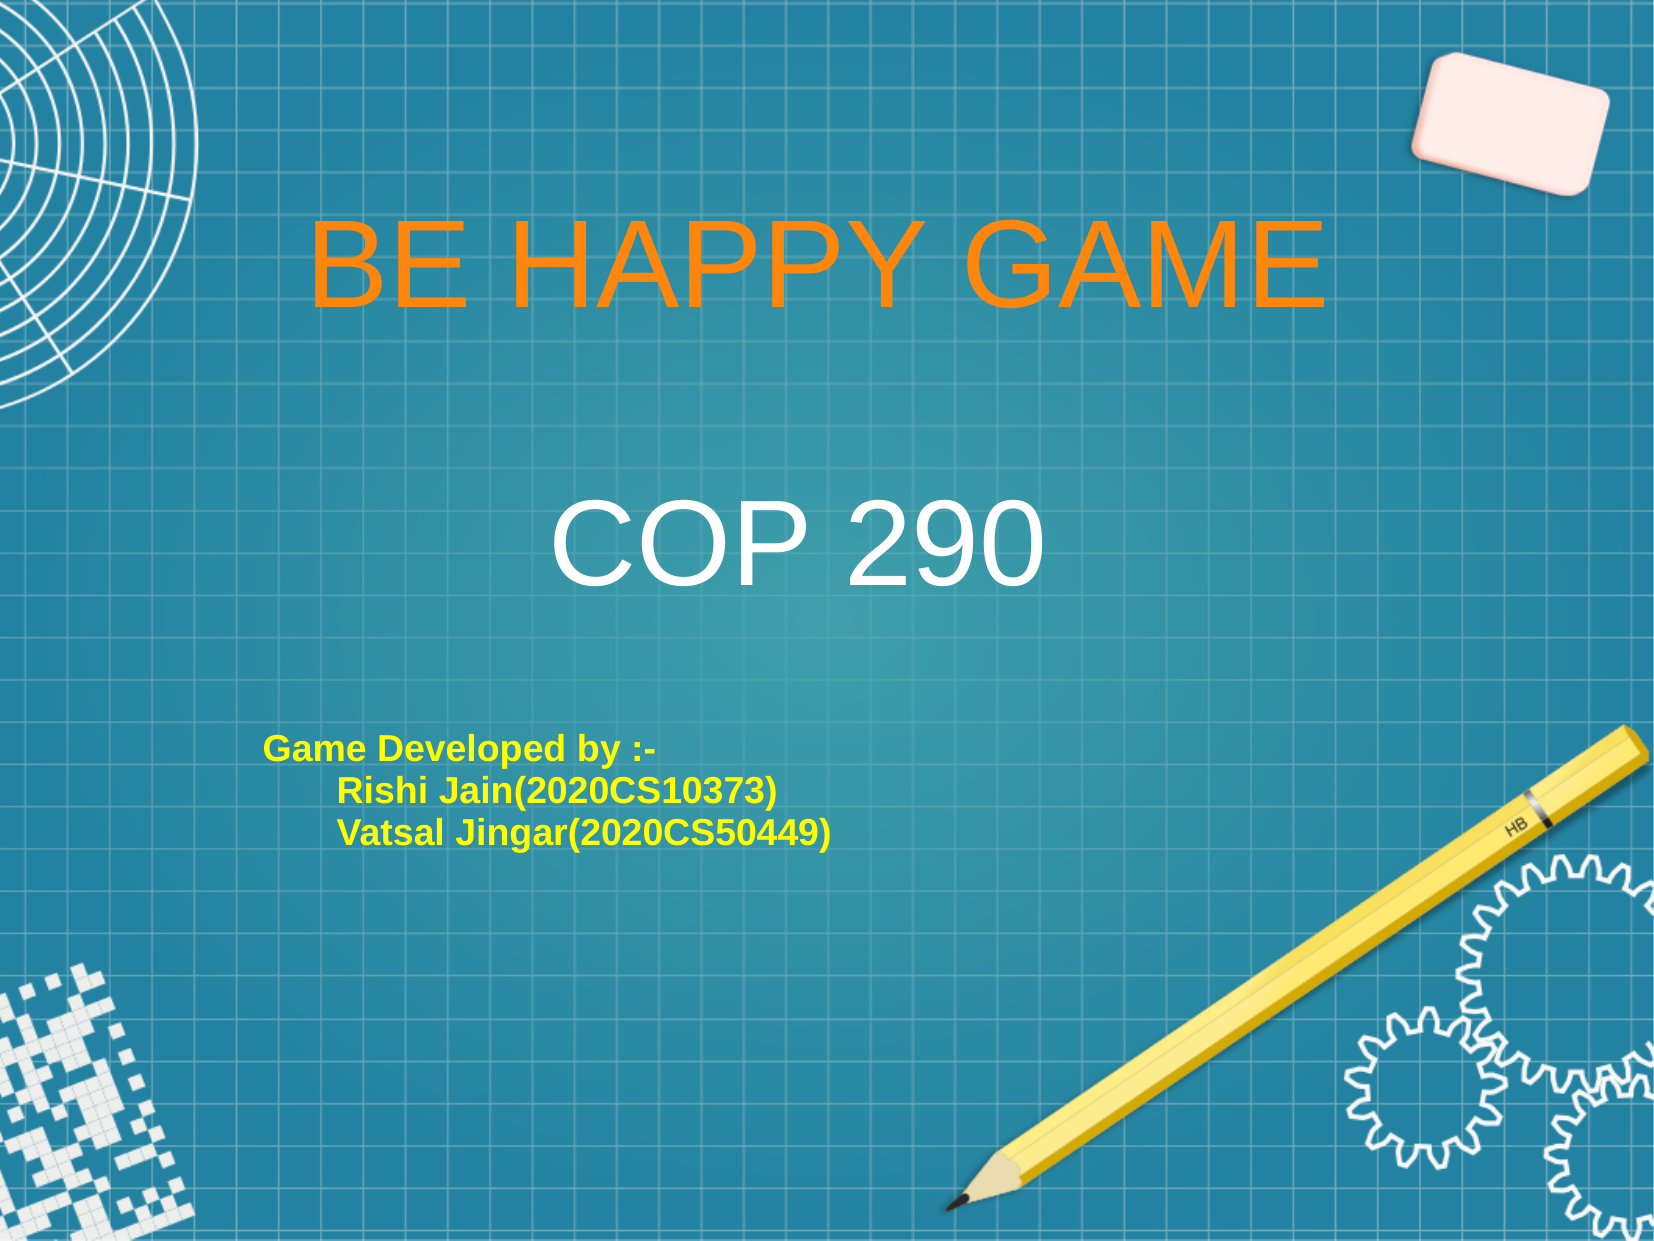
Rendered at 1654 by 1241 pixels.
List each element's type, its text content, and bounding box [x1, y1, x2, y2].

text_box Game Developed by :- Rishi Jain(2020CS10373) Vatsal Jingar(2020CS50449) [248, 720, 981, 957]
picture [0, 0, 1654, 1241]
subtitle BE HAPPY GAME [82, 0, 1571, 603]
title COP 290 [70, 401, 1560, 686]
